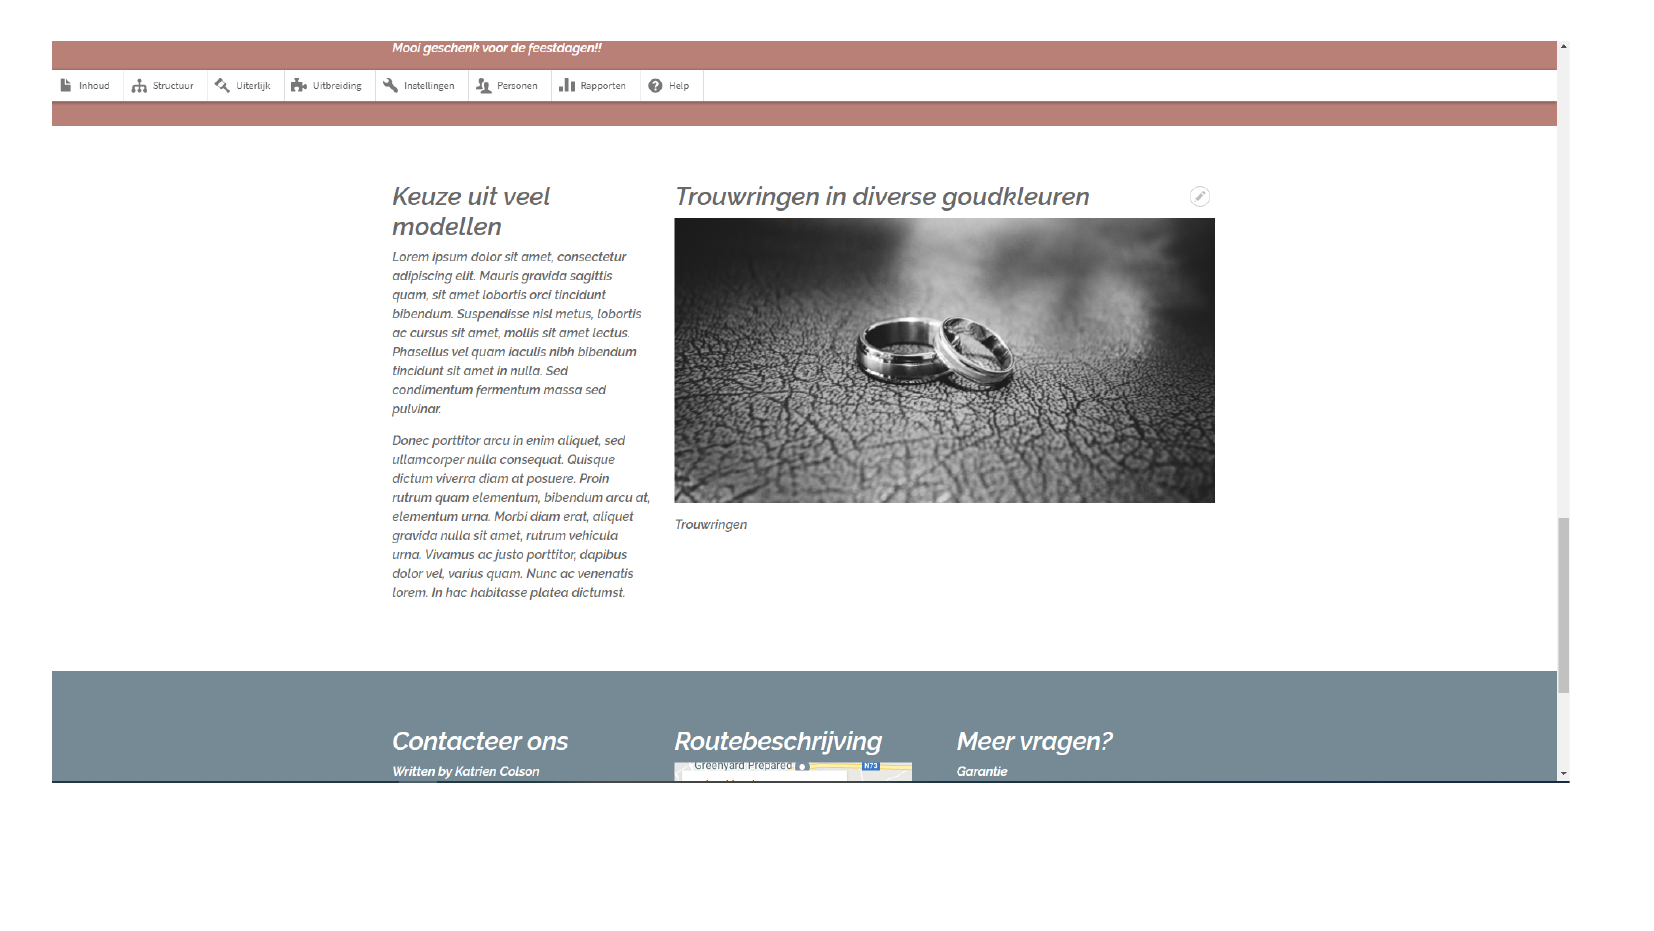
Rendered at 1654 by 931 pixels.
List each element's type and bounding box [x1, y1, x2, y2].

picture [52, 41, 1570, 783]
